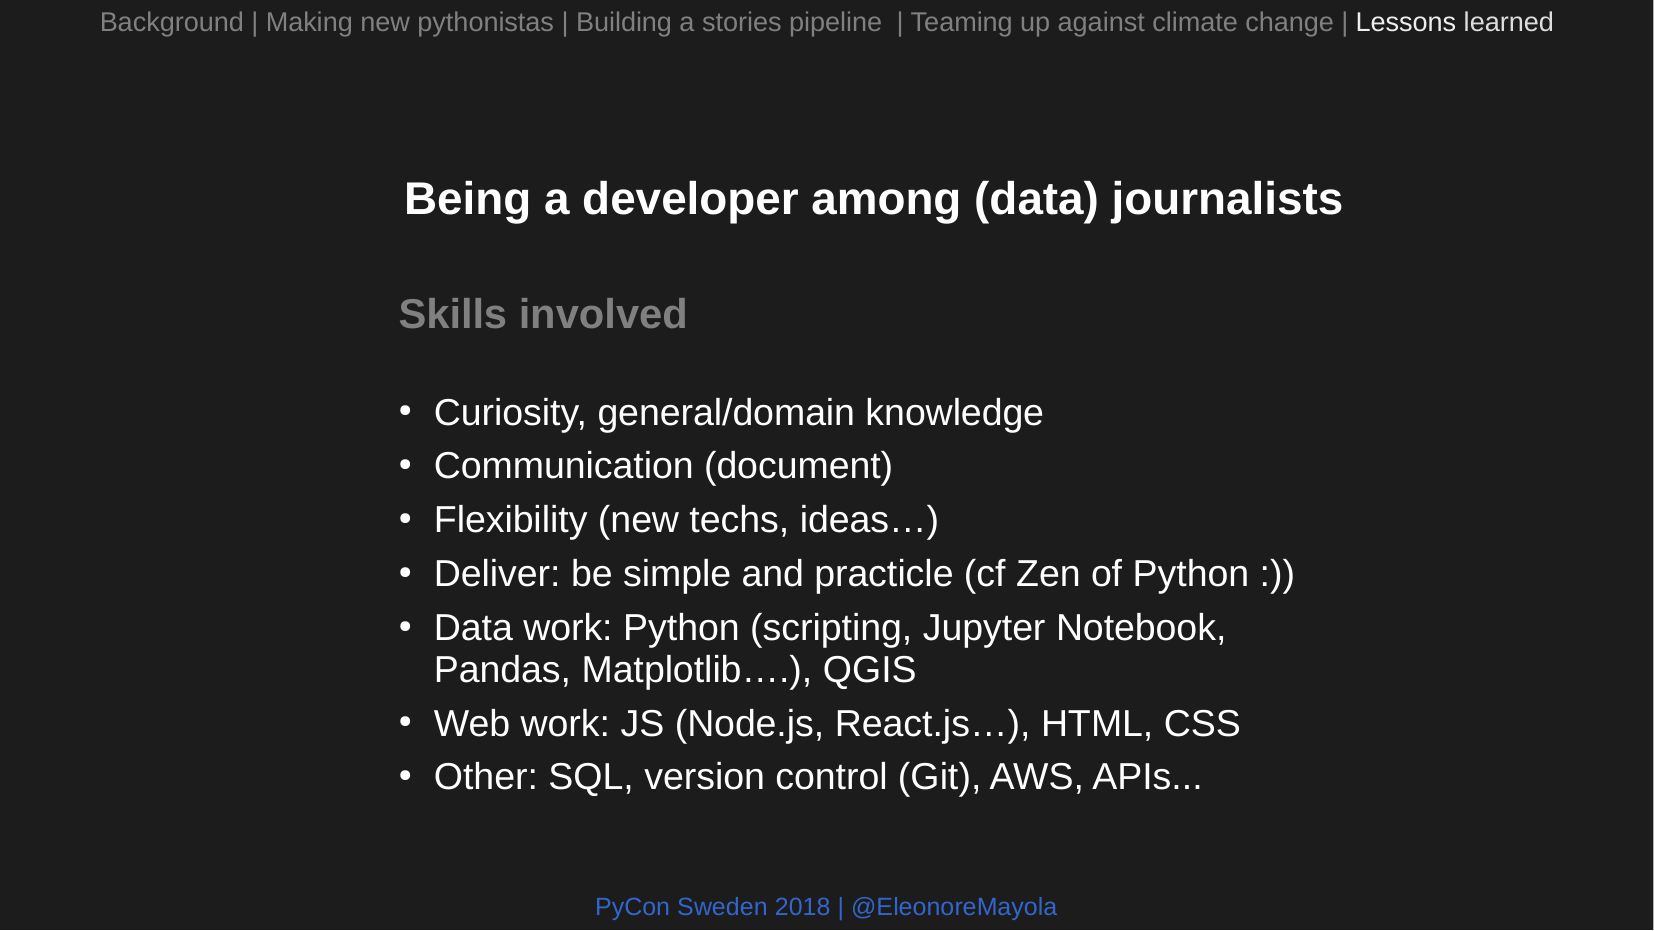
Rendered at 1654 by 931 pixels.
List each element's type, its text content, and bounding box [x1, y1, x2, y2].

text_box Skills involved Curiosity, general/domain knowledge Communication (document) Flexibility (new techs, ideas…) Deliver: be simple and practicle (cf Zen of Python :)) Data work: Python (scripting, Jupyter Notebook, Pandas, Matplotlib….), QGIS Web work: JS (Node.js, React.js…), HTML, CSS Other: SQL, version control (Git), AWS, APIs... [383, 283, 1329, 806]
text_box Background | Making new pythonistas | Building a stories pipeline | Teaming up against climate change | Lessons learned [0, 0, 1654, 57]
text_box Being a developer among (data) journalists [354, 165, 1394, 283]
text_box PyCon Sweden 2018 | @EleonoreMayola [460, 885, 1193, 931]
